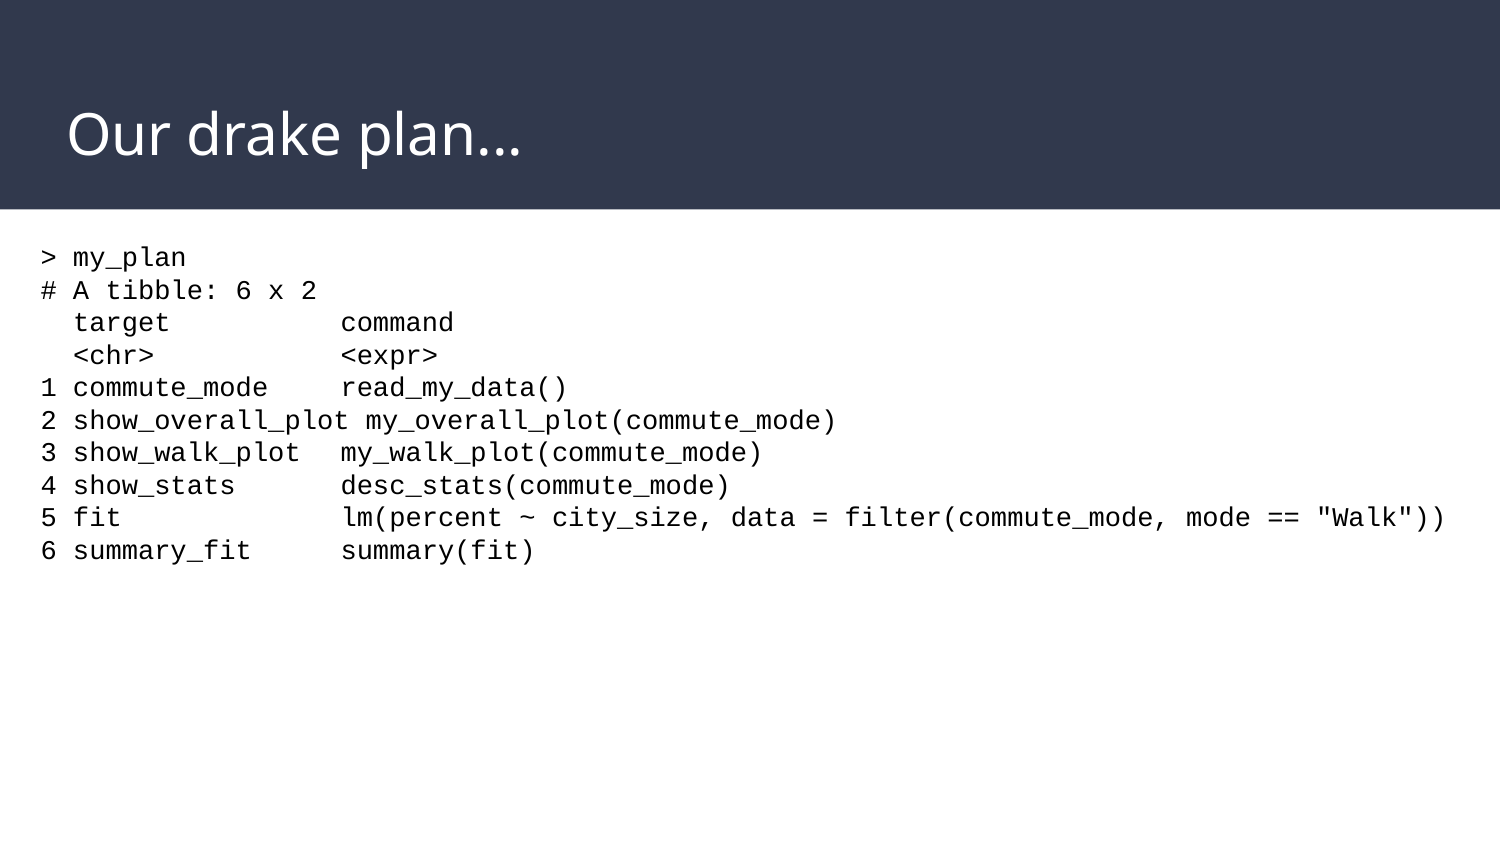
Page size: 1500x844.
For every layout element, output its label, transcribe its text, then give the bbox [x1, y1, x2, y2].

title Our drake plan... [51, 82, 1449, 185]
text_box > my_plan # A tibble: 6 x 2 target command <chr> <expr> 1 commute_mode read_my_data() 2 show_overall_plot my_overall_plot(commute_mode) 3 show_walk_plot my_walk_plot(commute_mode) 4 show_stats desc_stats(commute_mode) 5 fit lm(percent ~ city_size, data = filter(commute_mode, mode == "Walk")) 6 summary_fit summary(fit) [25, 224, 1478, 823]
